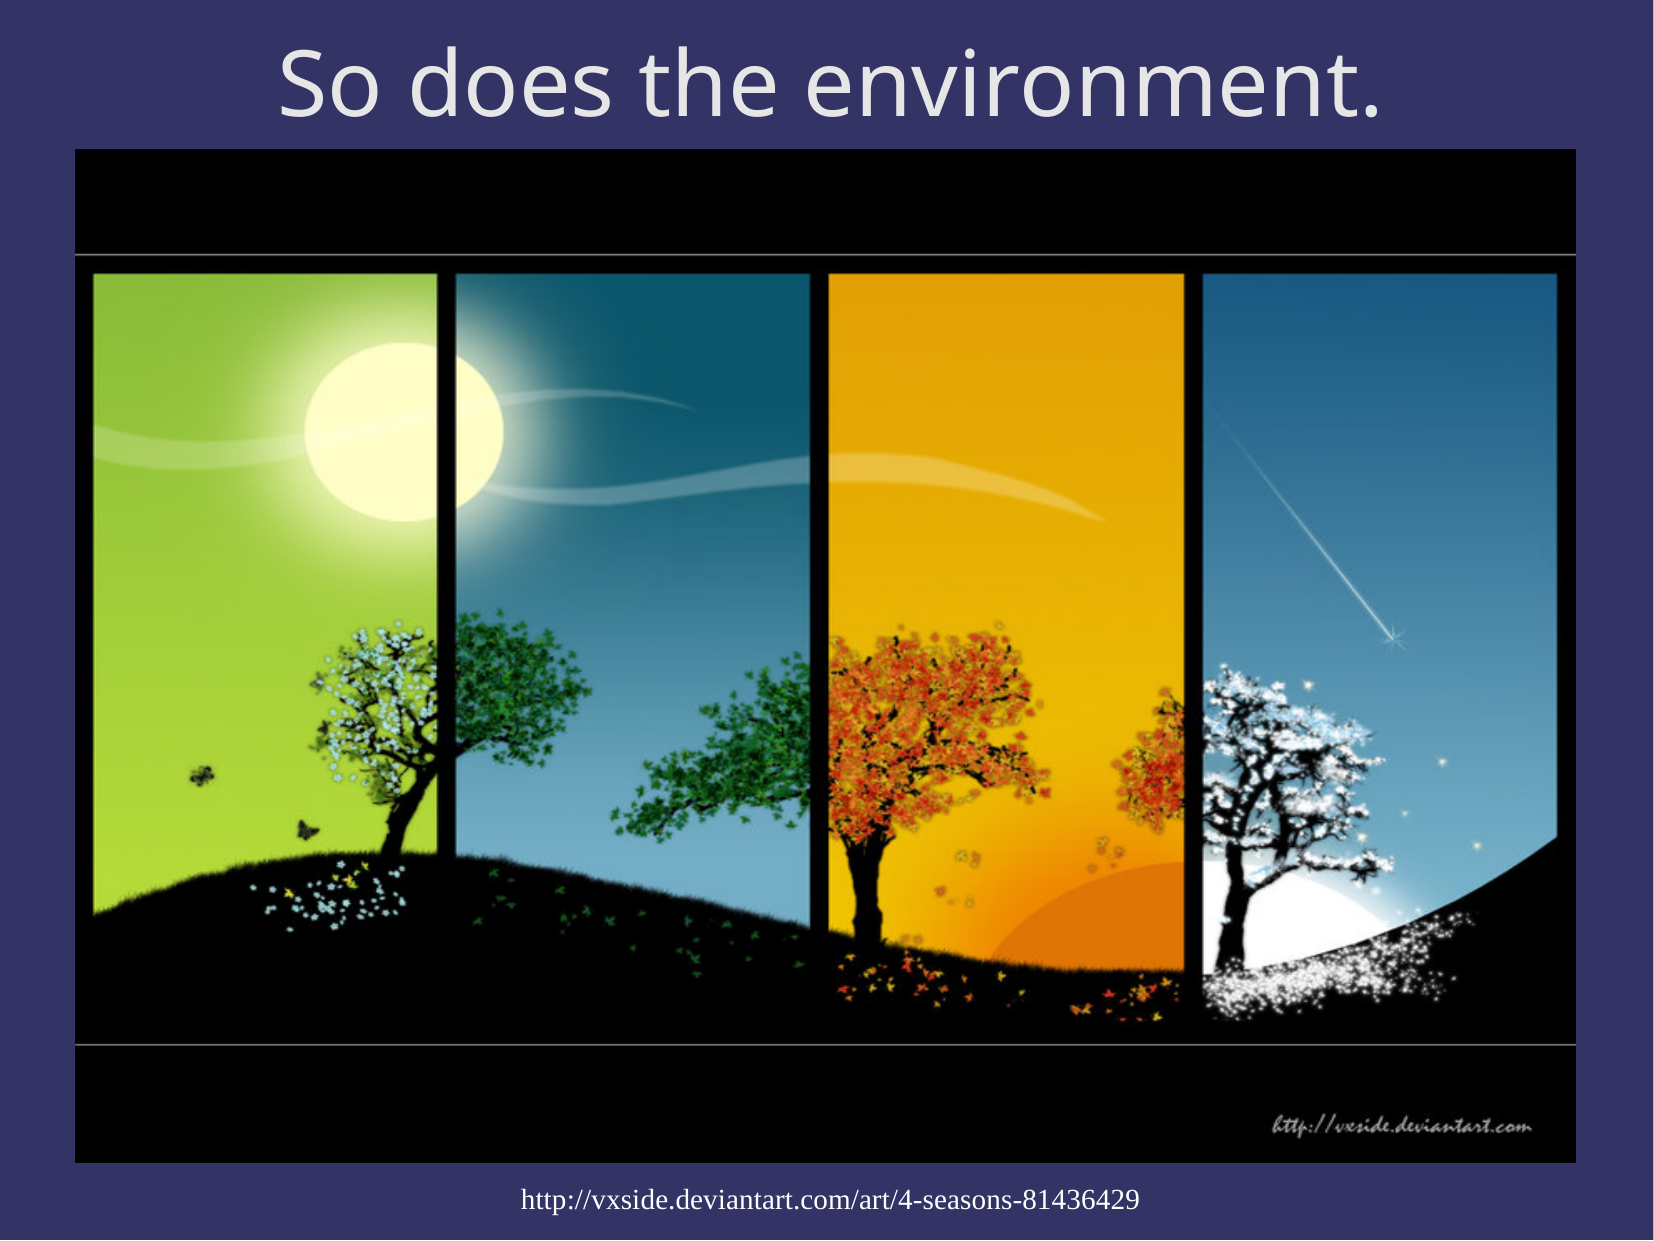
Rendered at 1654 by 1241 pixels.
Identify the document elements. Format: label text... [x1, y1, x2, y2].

picture [75, 149, 1576, 1163]
text_box http://vxside.deviantart.com/art/4-seasons-81436429 [86, 1163, 1576, 1238]
title So does the environment. [87, 11, 1576, 151]
